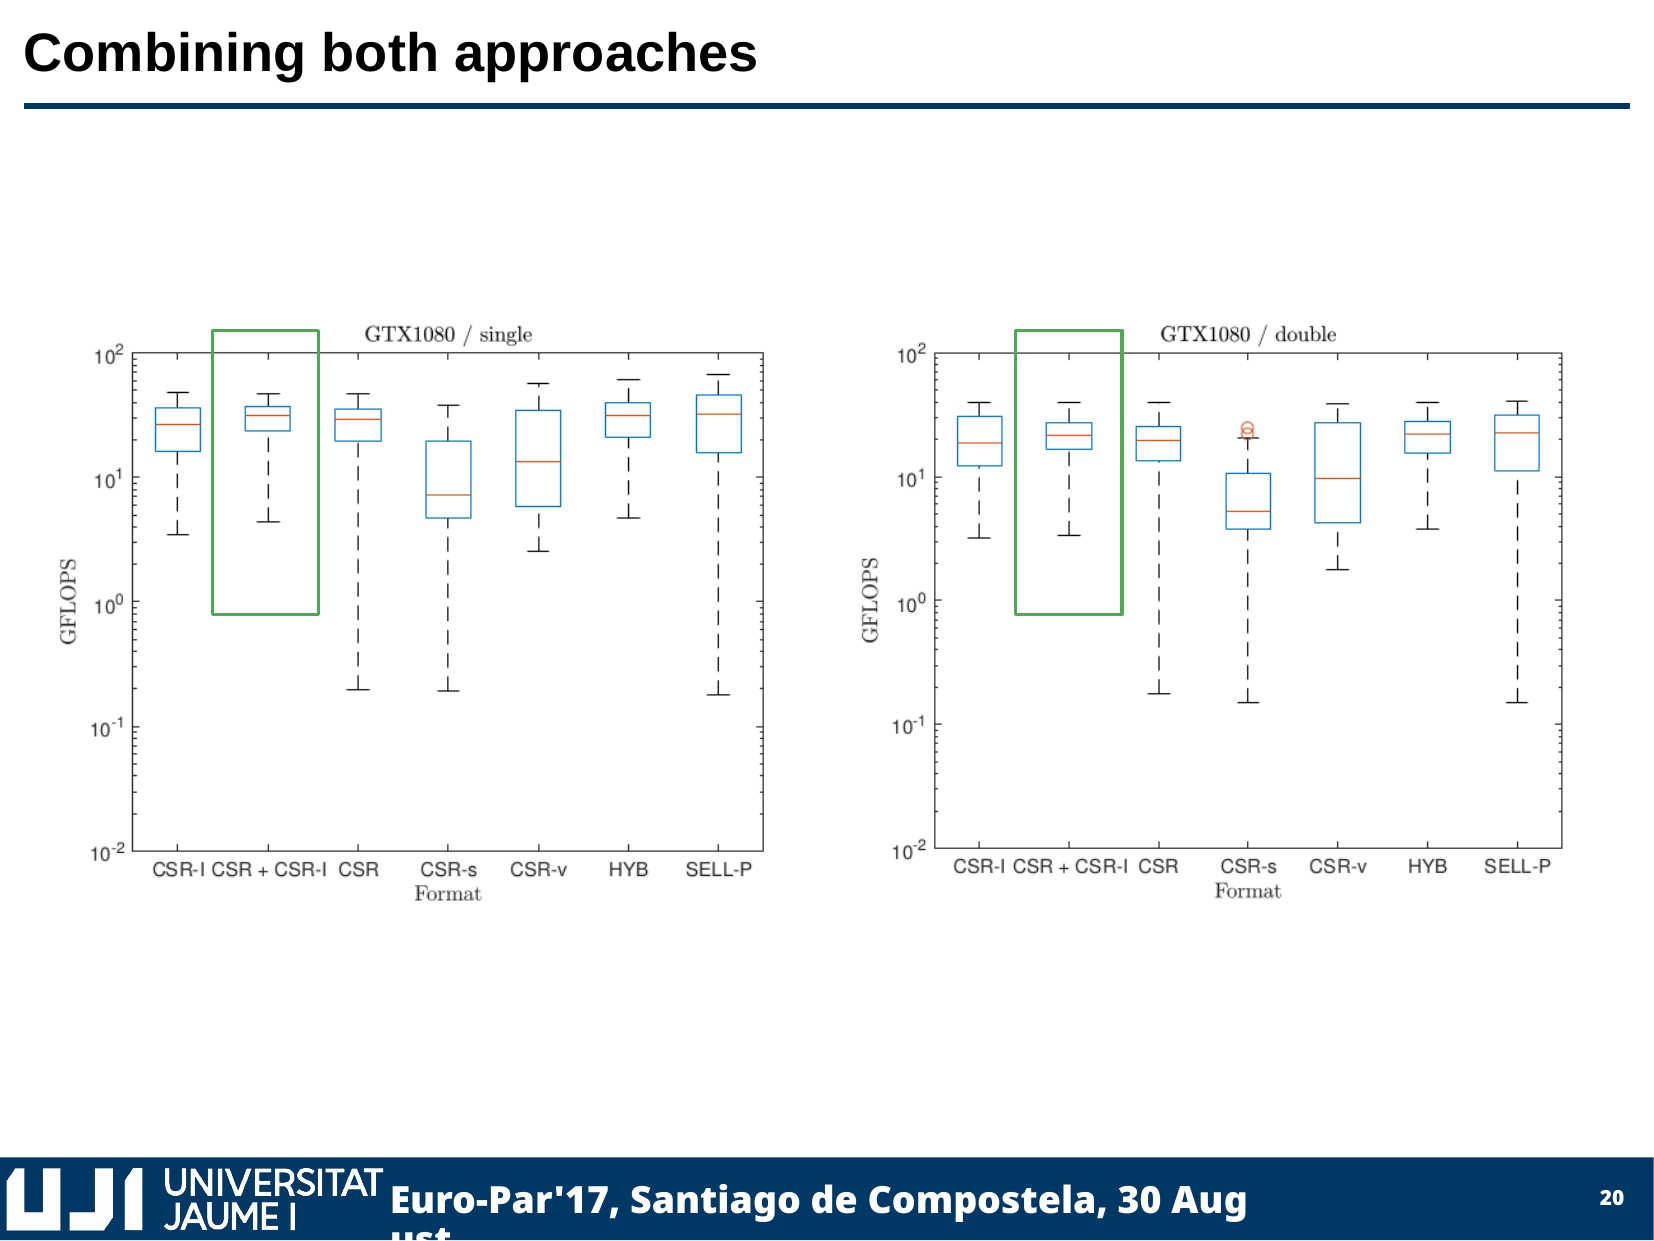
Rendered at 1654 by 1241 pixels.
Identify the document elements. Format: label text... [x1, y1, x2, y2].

picture [838, 307, 1607, 906]
picture [23, 301, 796, 916]
title Combining both approaches [23, 0, 1630, 107]
picture [0, 1158, 390, 1241]
